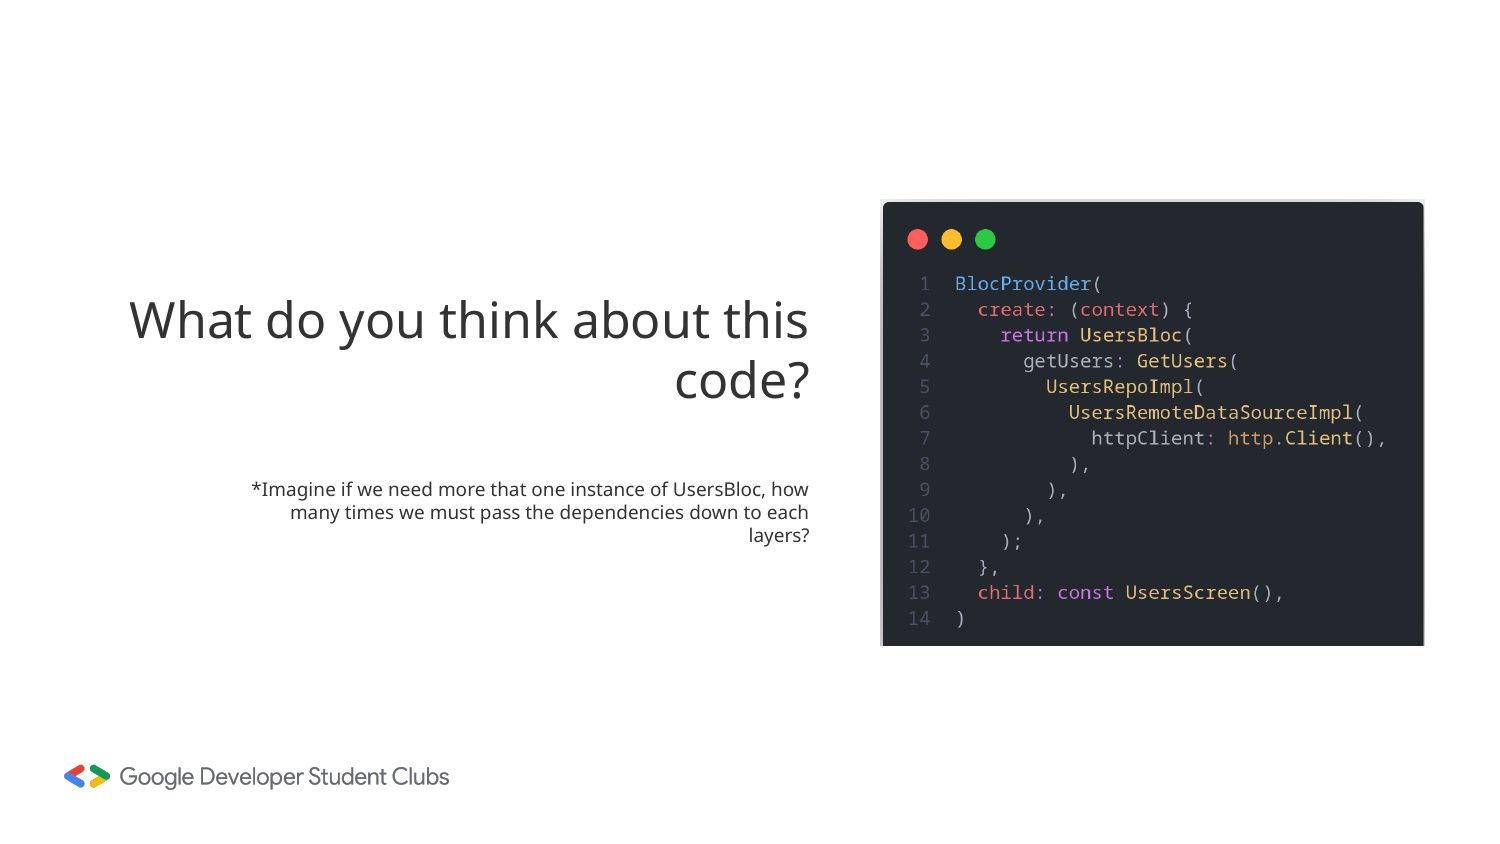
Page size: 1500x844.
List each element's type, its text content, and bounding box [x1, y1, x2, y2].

text_box [824, 25, 1489, 650]
picture [880, 199, 1426, 646]
picture [77, 762, 375, 790]
title What do you think about this code? [94, 273, 824, 439]
title *Imagine if we need more that one instance of UsersBloc, how many times we must pass the dependencies down to each layers? [225, 462, 825, 563]
